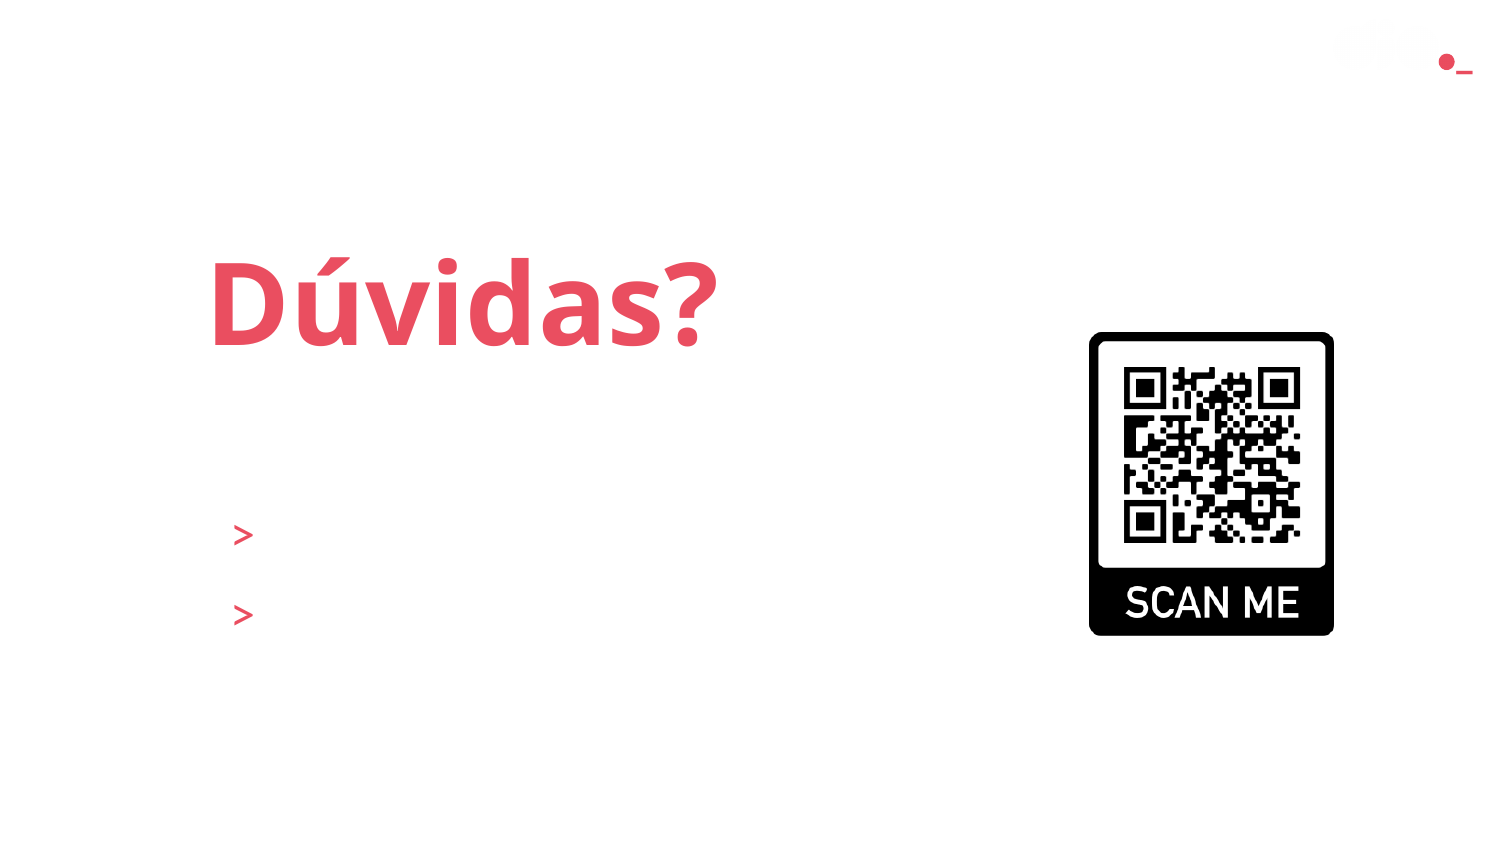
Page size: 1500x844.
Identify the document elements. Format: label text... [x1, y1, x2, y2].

text_box > Fórum/Artigos > Comunidade Online (Discord) [190, 485, 920, 636]
text_box Dúvidas? [190, 216, 1270, 366]
picture [1333, 19, 1473, 75]
picture [1089, 332, 1334, 636]
